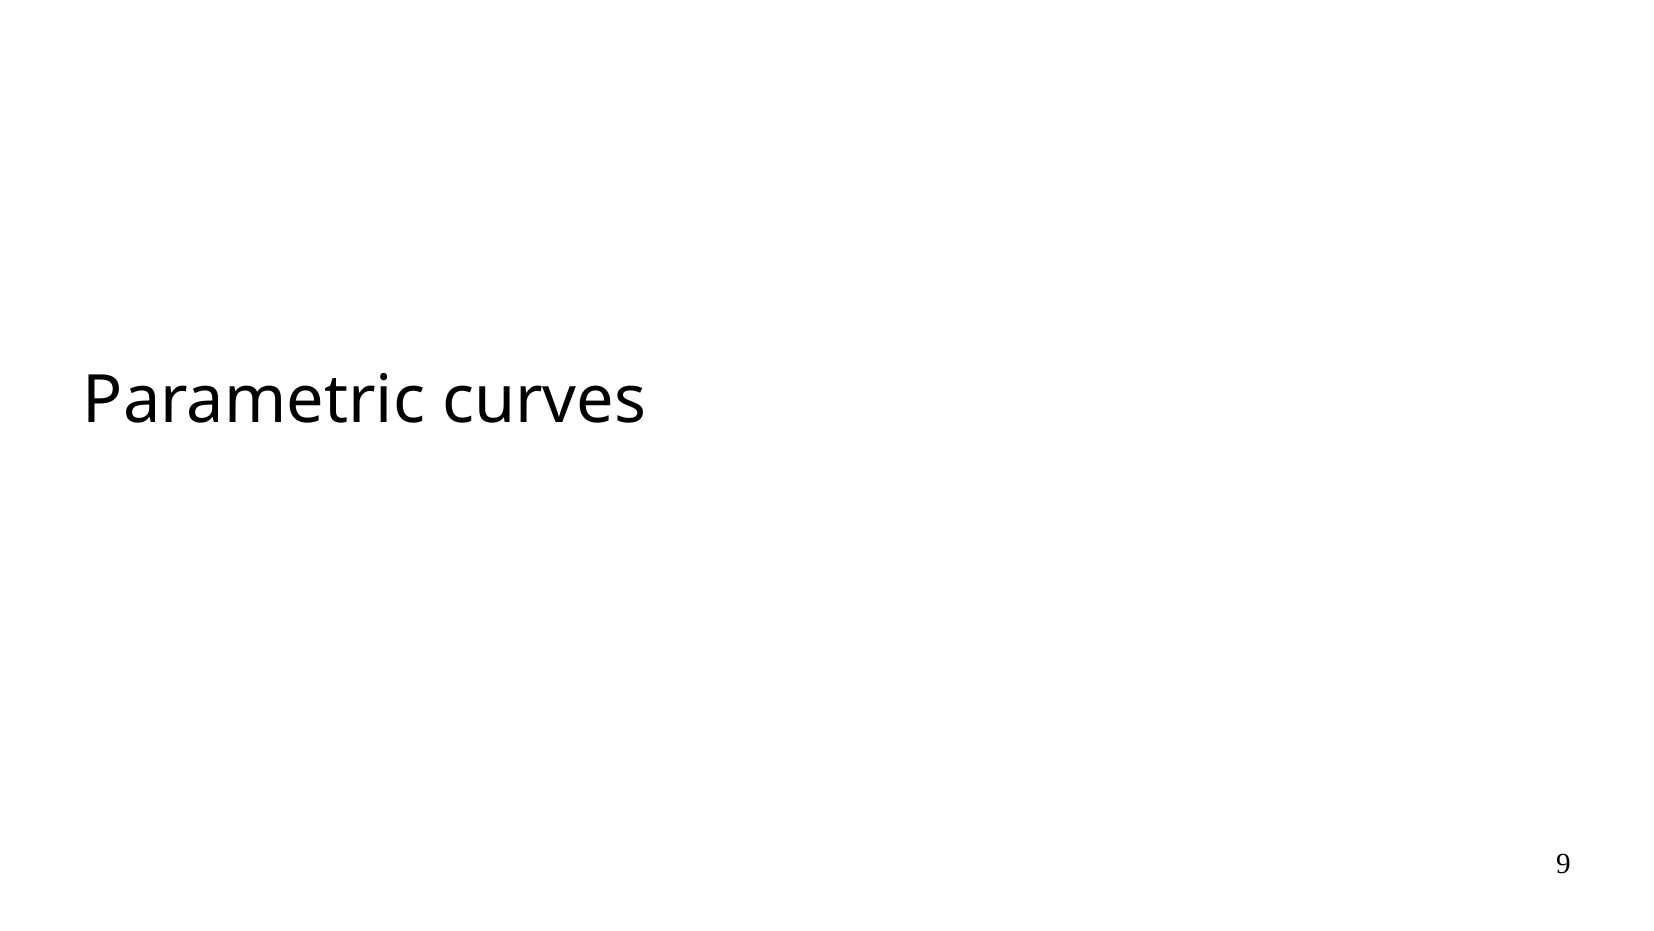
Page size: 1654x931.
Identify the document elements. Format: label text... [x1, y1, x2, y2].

subtitle Parametric curves [82, 37, 1571, 757]
